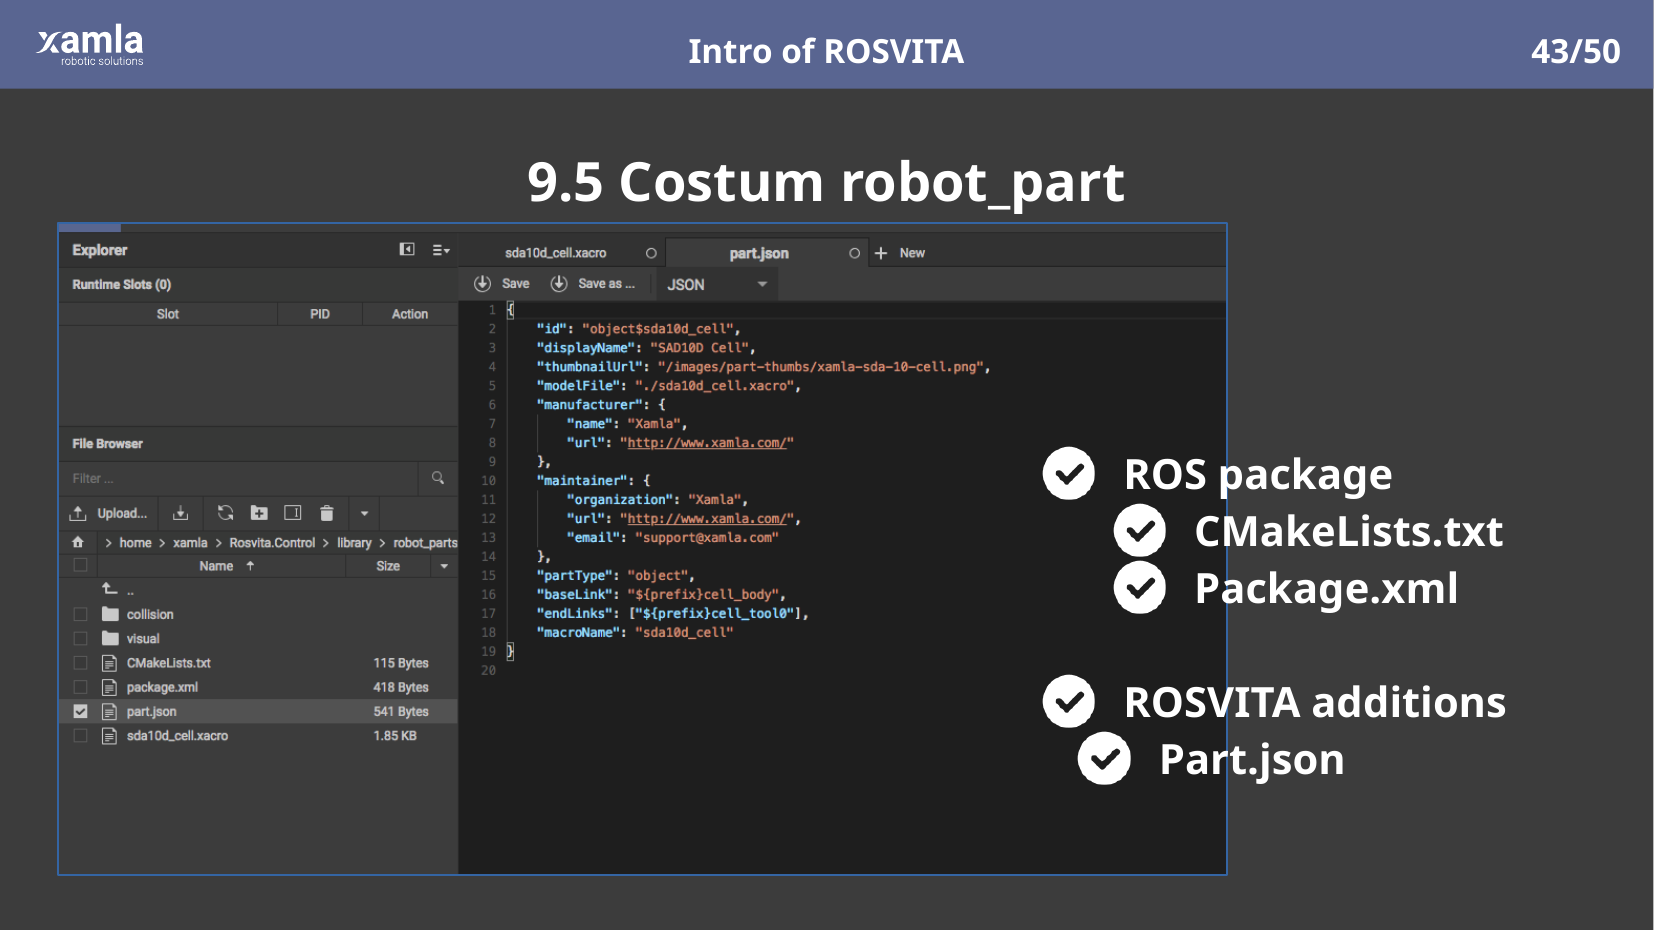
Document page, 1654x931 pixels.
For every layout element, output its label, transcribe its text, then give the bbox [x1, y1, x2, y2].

picture [35, 23, 143, 65]
text_box [0, 0, 1654, 89]
text_box 43/50 [1511, 20, 1636, 80]
text_box ROS package CMakeLists.txt Package.xml ROSVITA additions Part.json [1027, 437, 1654, 855]
text_box 9.5 Costum robot_part [188, 135, 1465, 223]
picture [59, 224, 1227, 875]
text_box Intro of ROSVITA [296, 20, 1357, 80]
